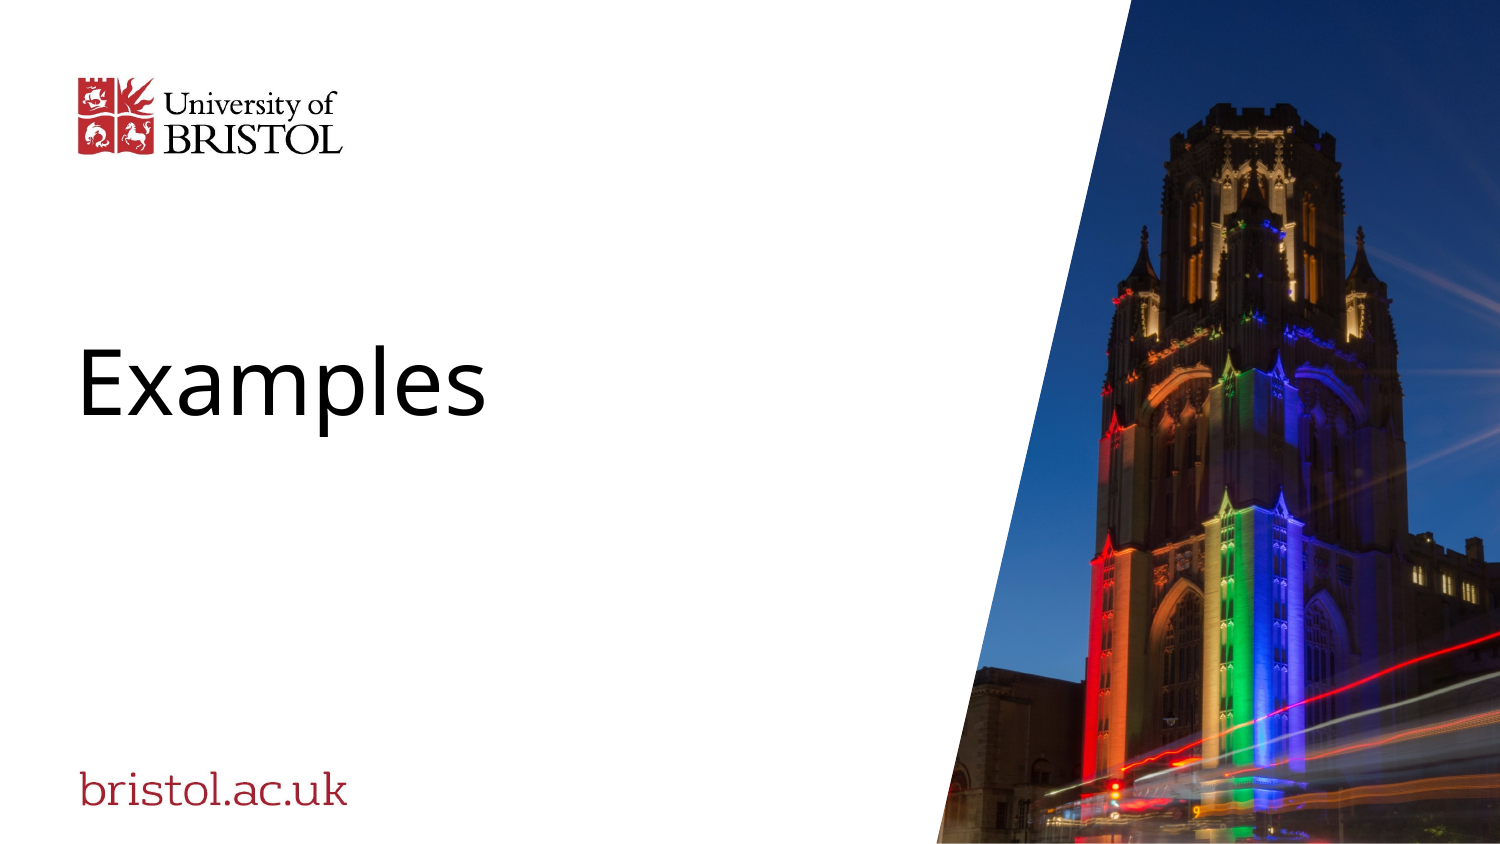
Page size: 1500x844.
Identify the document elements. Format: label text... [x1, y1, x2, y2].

title Examples [60, 262, 924, 443]
